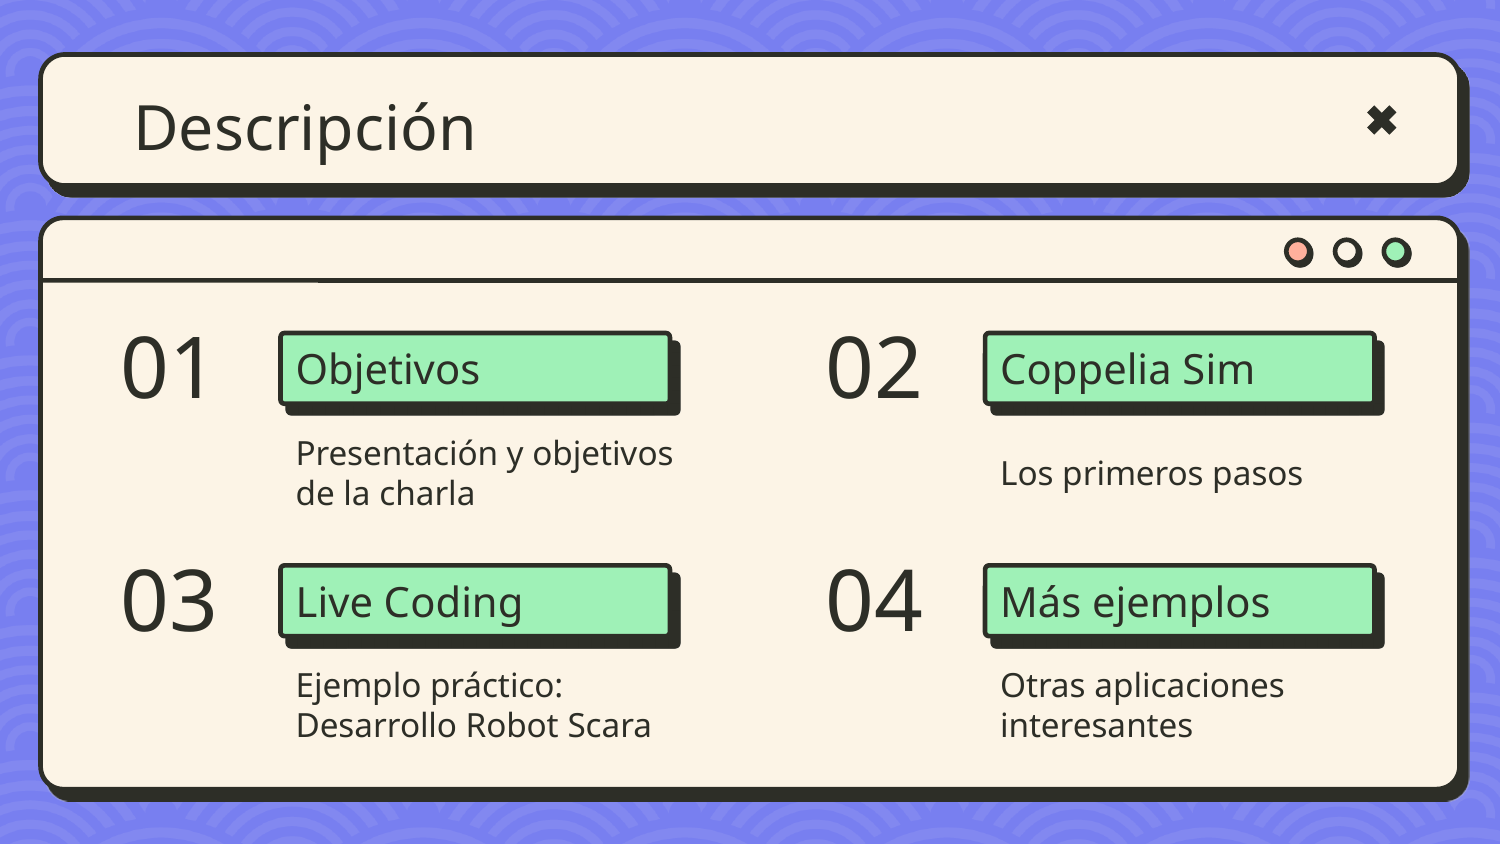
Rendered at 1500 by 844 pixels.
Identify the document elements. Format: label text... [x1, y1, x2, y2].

text_box [617, 565, 670, 637]
title Descripción [118, 72, 1382, 167]
subtitle Live Coding [280, 565, 617, 637]
text_box [617, 333, 670, 404]
title 03 [58, 549, 281, 644]
picture [0, 0, 1500, 844]
text_box [1322, 333, 1375, 404]
subtitle Más ejemplos [985, 565, 1322, 637]
title 01 [58, 317, 281, 412]
title 04 [763, 549, 986, 644]
text_box [1322, 565, 1375, 637]
subtitle Otras aplicaciones interesantes [985, 657, 1396, 752]
subtitle Coppelia Sim [985, 333, 1322, 404]
subtitle Objetivos [280, 333, 617, 404]
subtitle Ejemplo práctico: Desarrollo Robot Scara [280, 657, 692, 752]
subtitle Los primeros pasos [985, 424, 1396, 519]
title 02 [763, 317, 986, 412]
subtitle Presentación y objetivos de la charla [280, 424, 692, 519]
